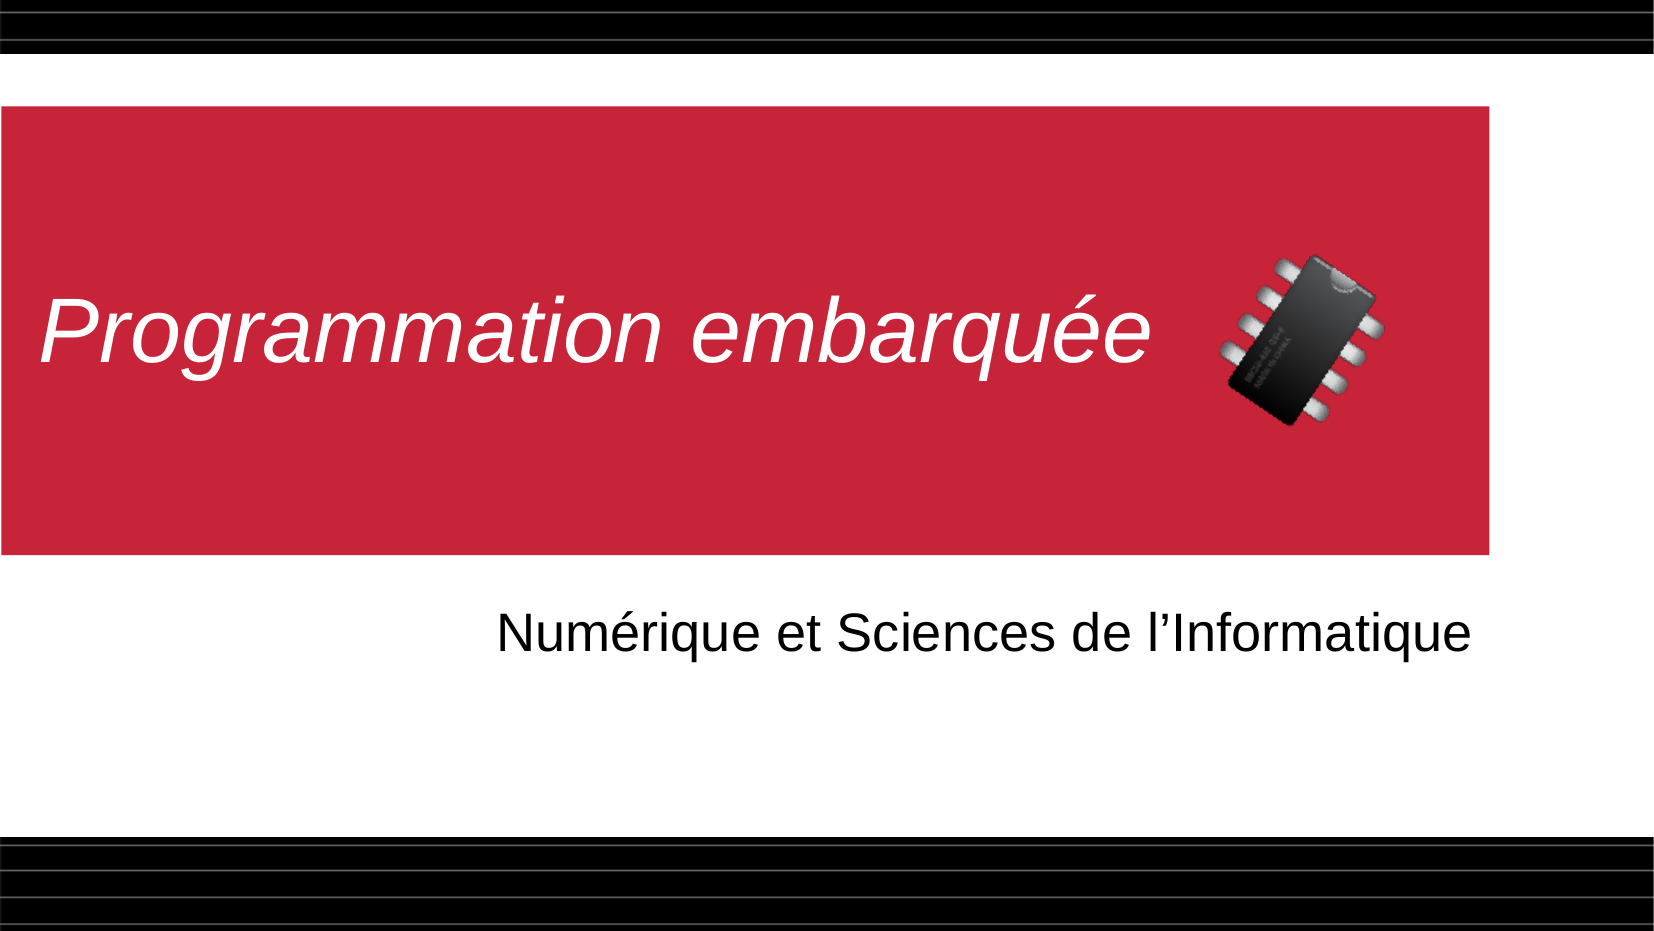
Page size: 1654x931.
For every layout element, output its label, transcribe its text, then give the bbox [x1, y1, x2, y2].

picture [0, 0, 1654, 54]
subtitle Numérique et Sciences de l’Informatique [496, 602, 1489, 815]
title Programmation embarquée [1, 106, 1490, 556]
picture [1163, 200, 1441, 479]
picture [0, 837, 1654, 931]
